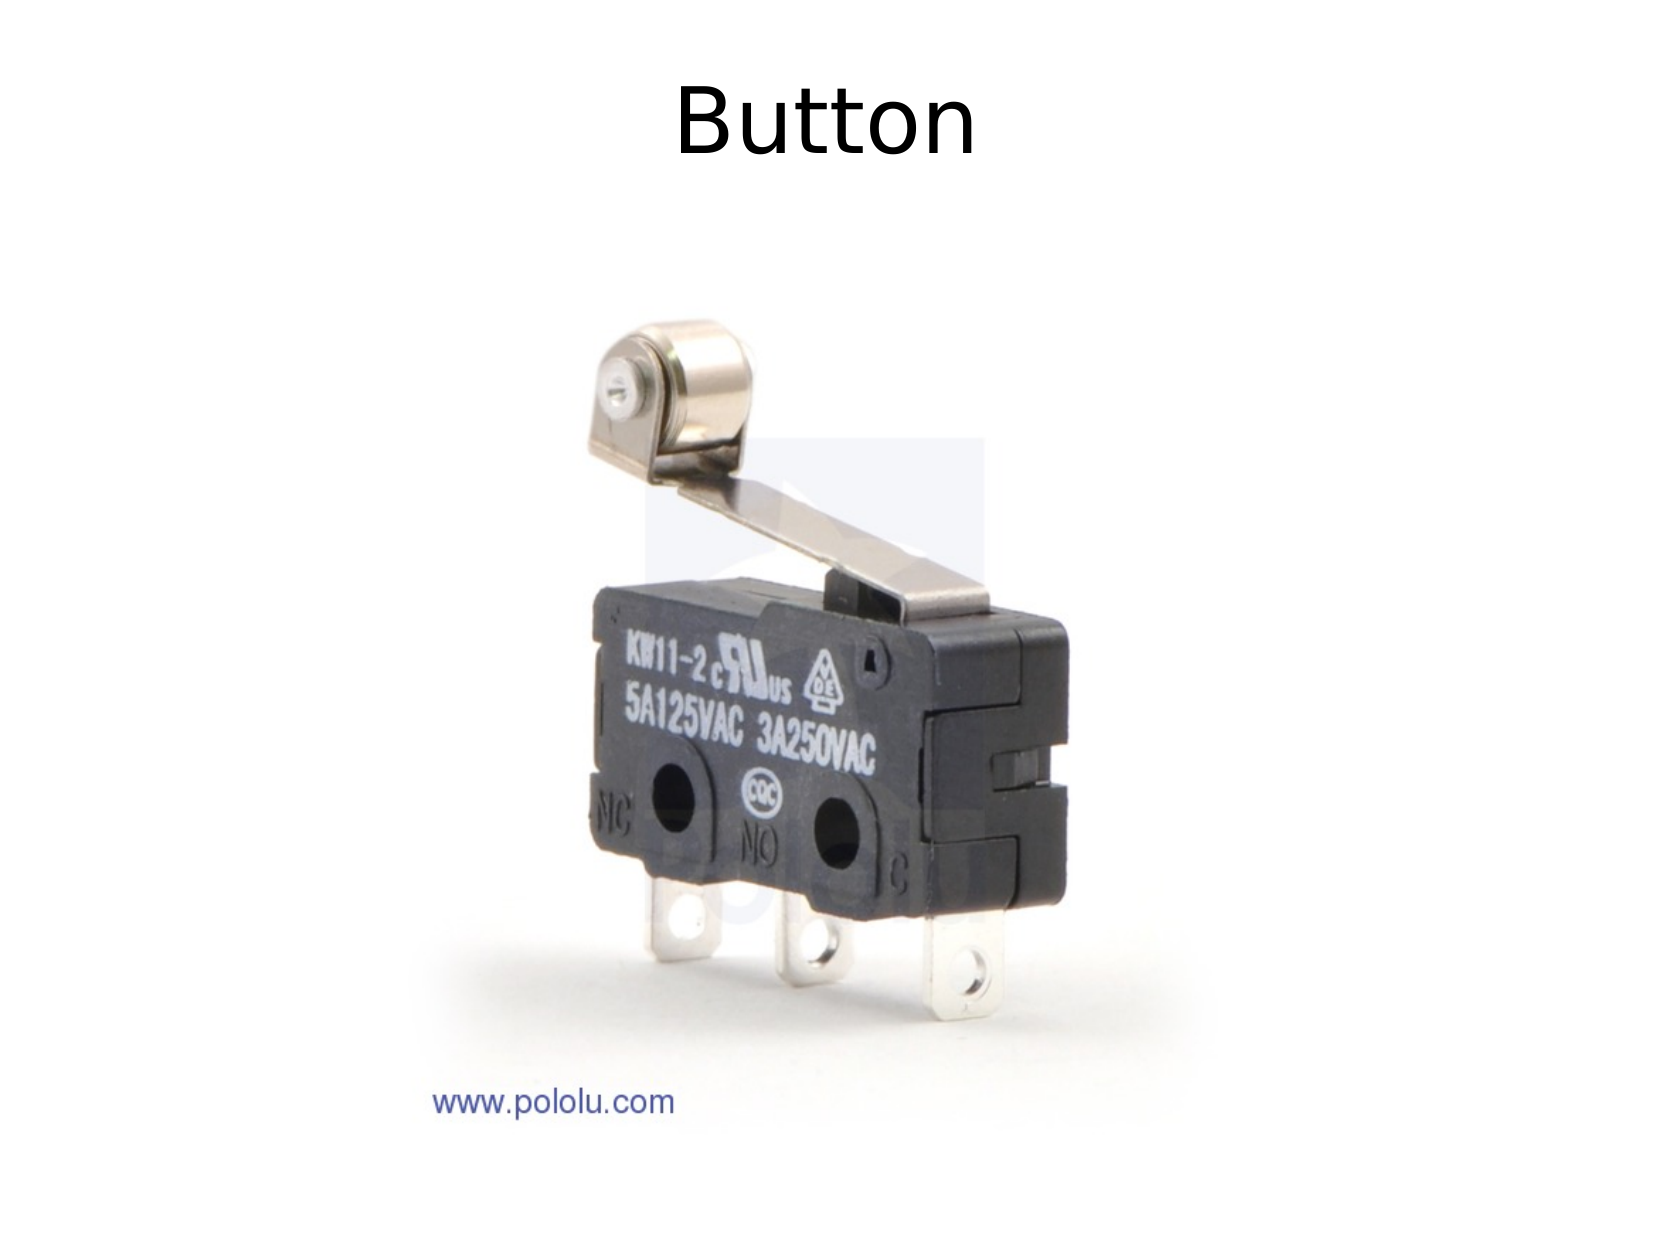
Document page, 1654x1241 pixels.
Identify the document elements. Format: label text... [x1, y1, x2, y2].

picture [390, 194, 1240, 1171]
title Button [82, 17, 1571, 226]
